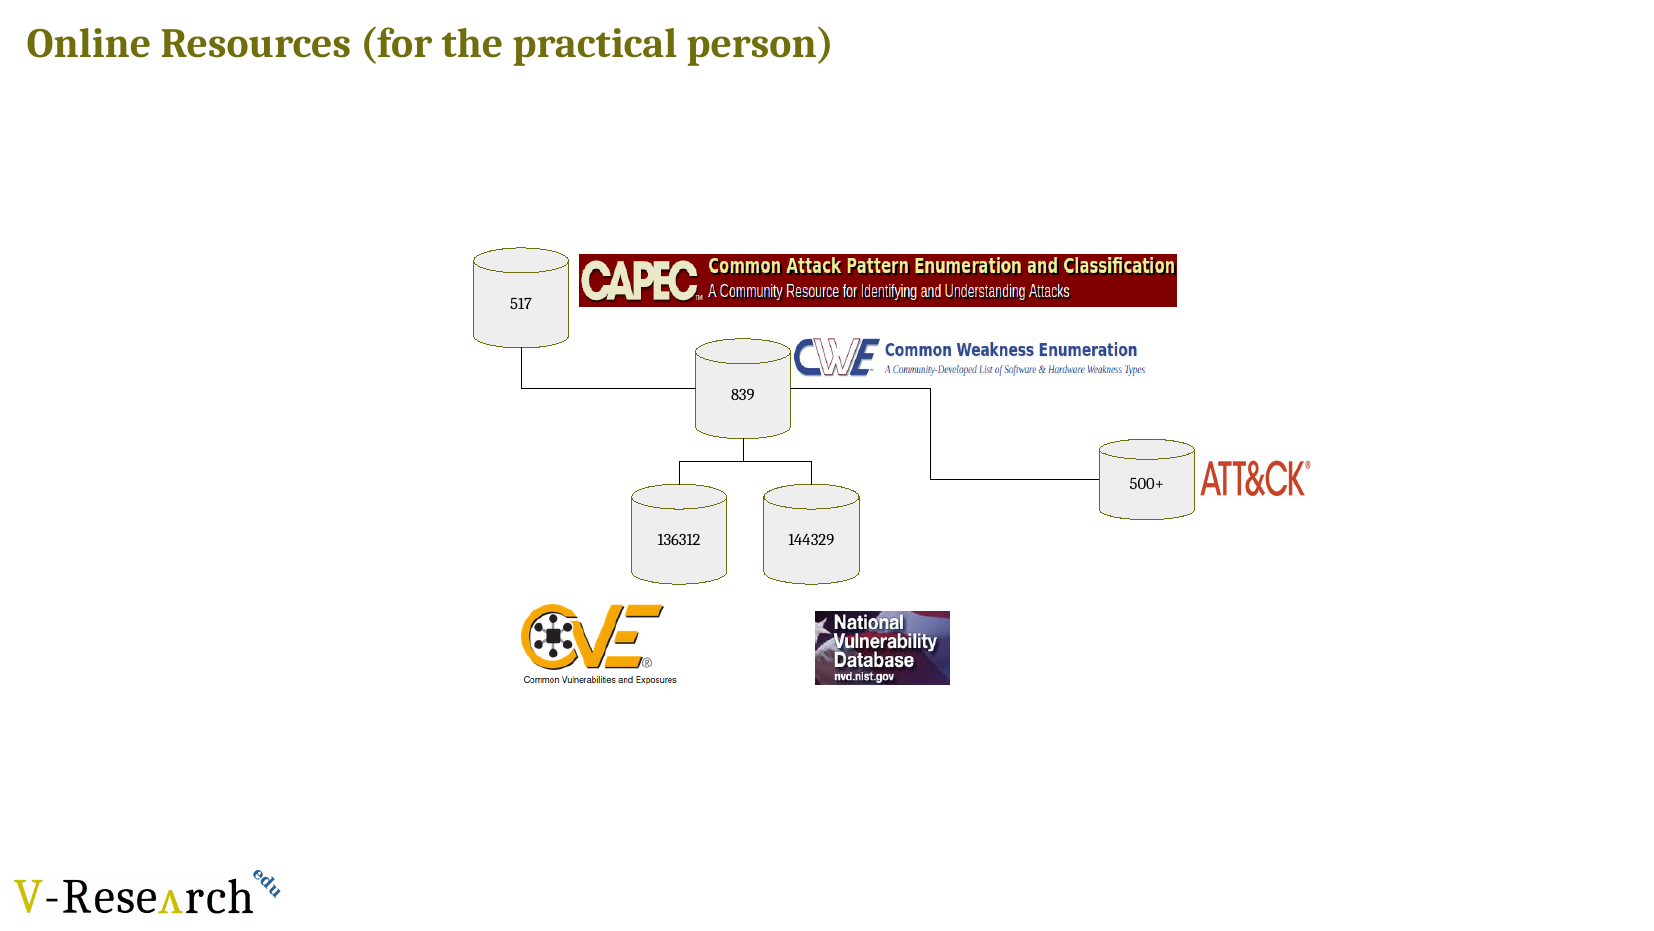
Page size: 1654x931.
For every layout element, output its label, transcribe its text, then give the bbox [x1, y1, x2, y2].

picture [579, 254, 1177, 308]
text_box 517 [473, 247, 569, 348]
picture [794, 334, 1147, 378]
picture [520, 600, 680, 685]
text_box 839 [695, 338, 791, 439]
text_box edu [222, 847, 333, 931]
picture [815, 611, 950, 685]
text_box 136312 [631, 484, 727, 585]
text_box 500+ [1099, 439, 1195, 520]
picture [1199, 458, 1311, 498]
picture [11, 876, 255, 916]
text_box 144329 [763, 484, 860, 585]
text_box Online Resources (for the practical person) [11, 12, 1193, 77]
